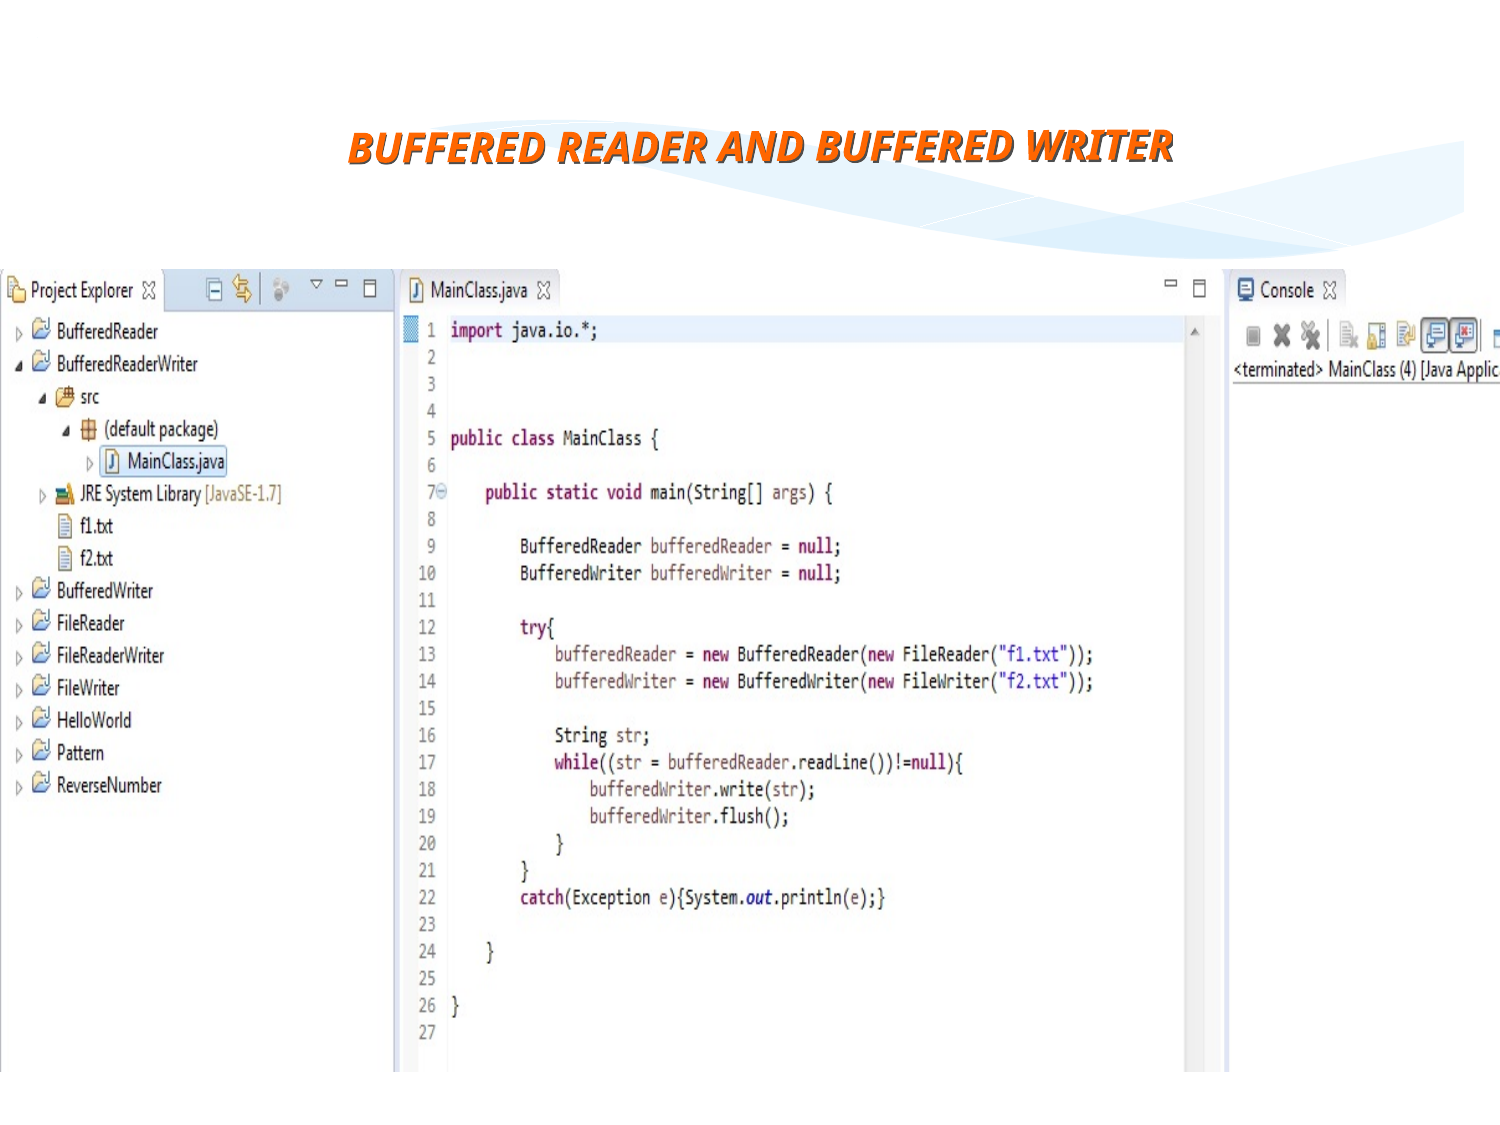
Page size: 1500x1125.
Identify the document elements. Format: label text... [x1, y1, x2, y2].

text_box BUFFERED READER AND BUFFERED WRITER [257, 28, 1189, 179]
picture [0, 269, 1500, 1072]
